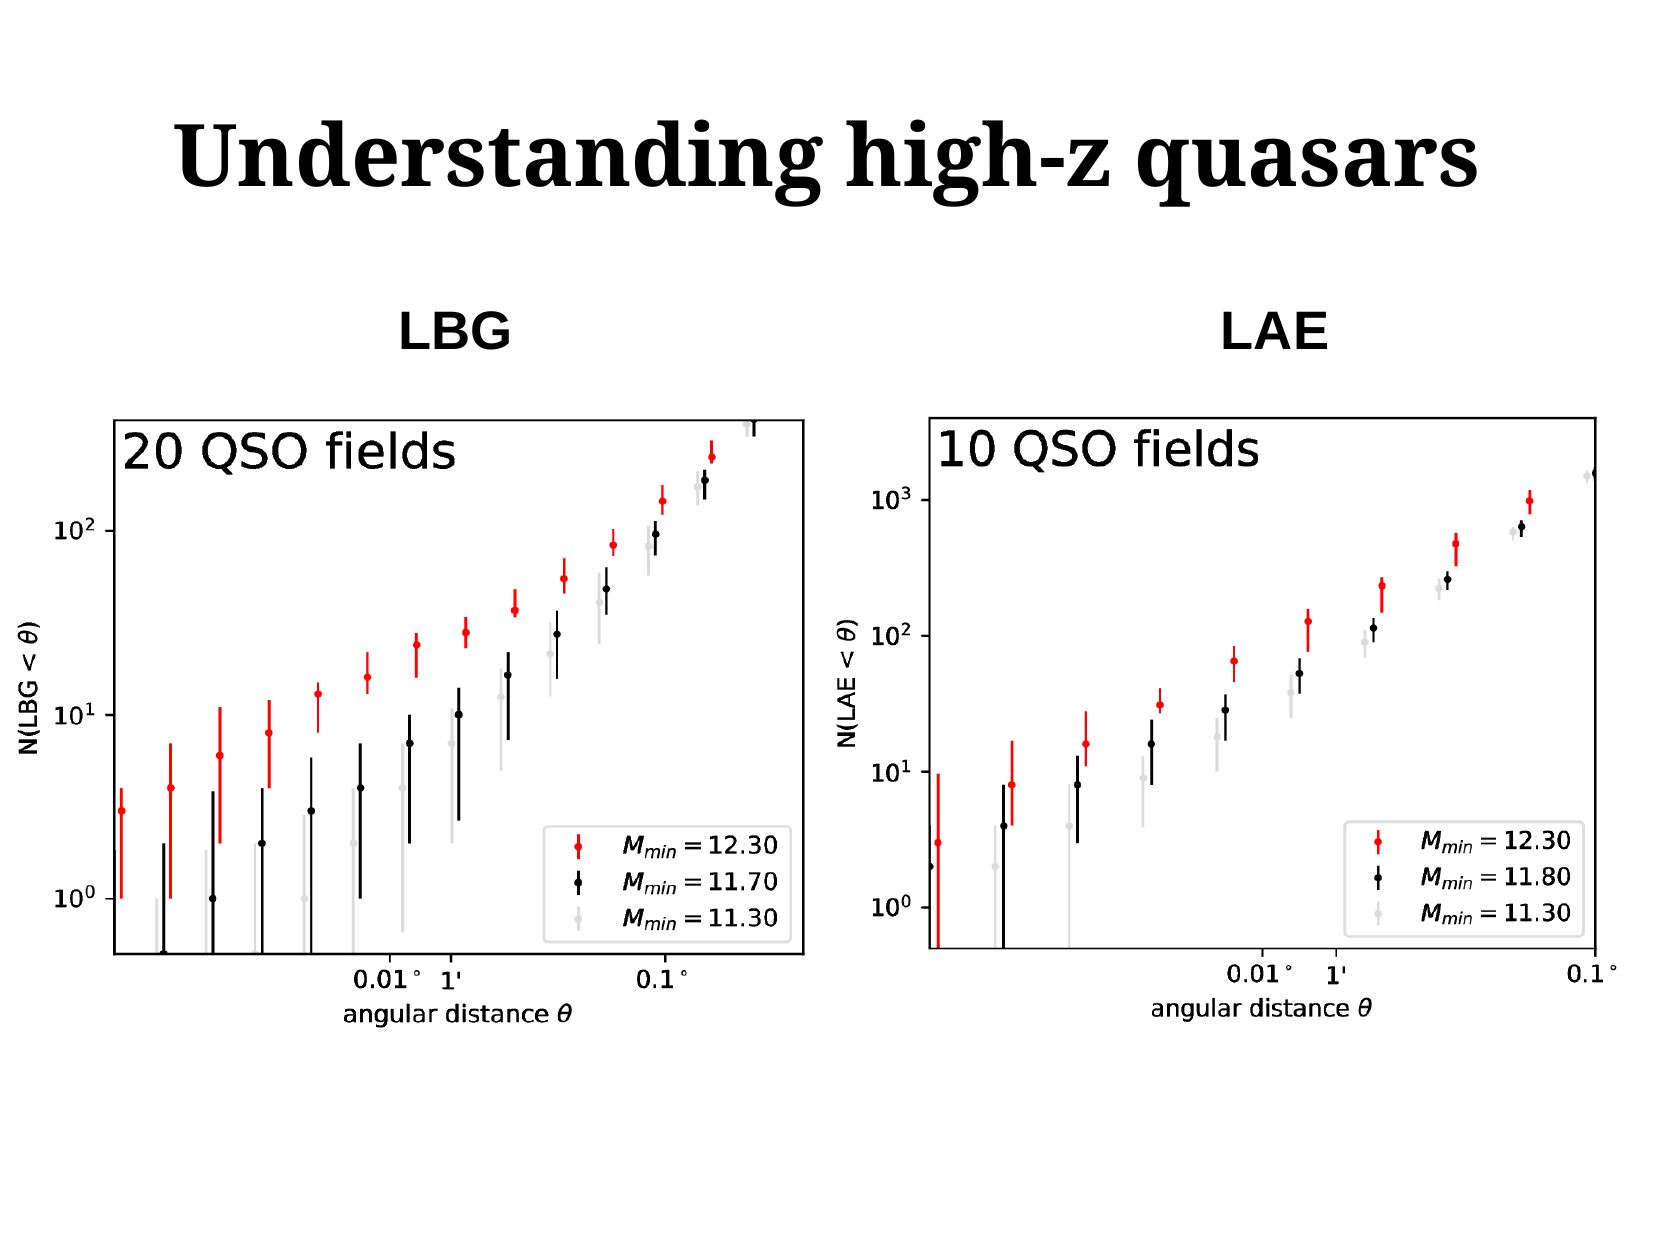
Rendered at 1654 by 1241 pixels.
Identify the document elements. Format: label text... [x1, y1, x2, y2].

text_box LBG [118, 292, 794, 369]
picture [0, 392, 1641, 1047]
text_box LAE [937, 292, 1613, 369]
title Understanding high-z quasars [82, 49, 1571, 257]
